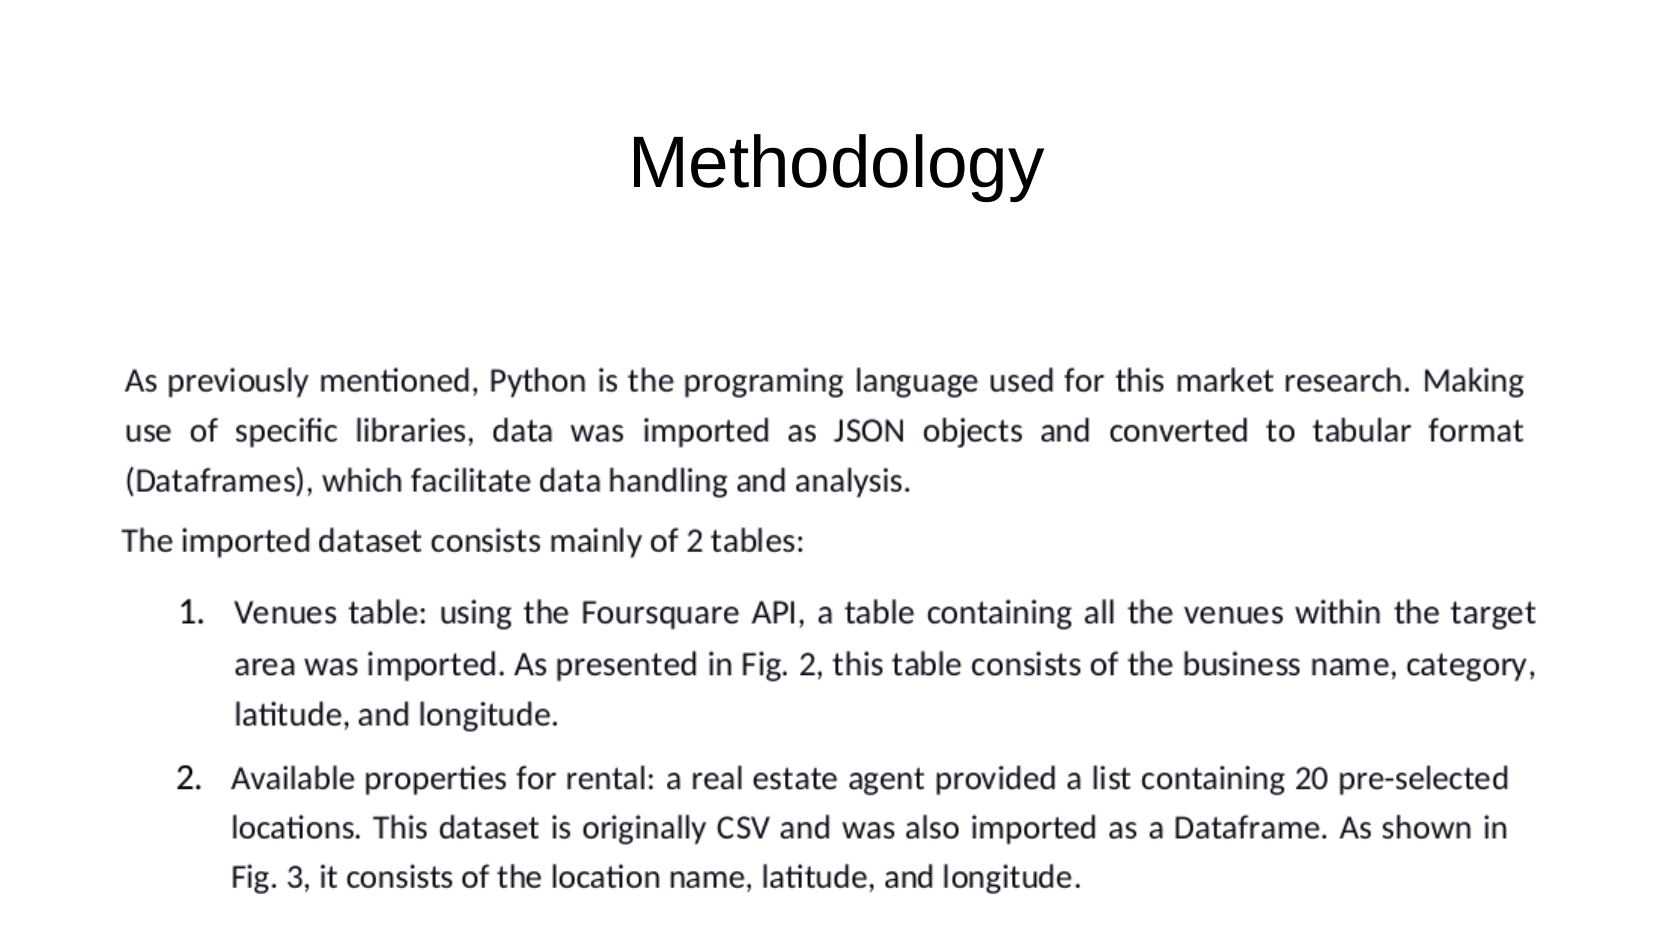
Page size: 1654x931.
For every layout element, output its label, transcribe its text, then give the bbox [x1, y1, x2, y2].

picture [161, 752, 1516, 897]
picture [119, 363, 1546, 501]
picture [111, 517, 1551, 738]
title Methodology [26, 8, 1647, 316]
